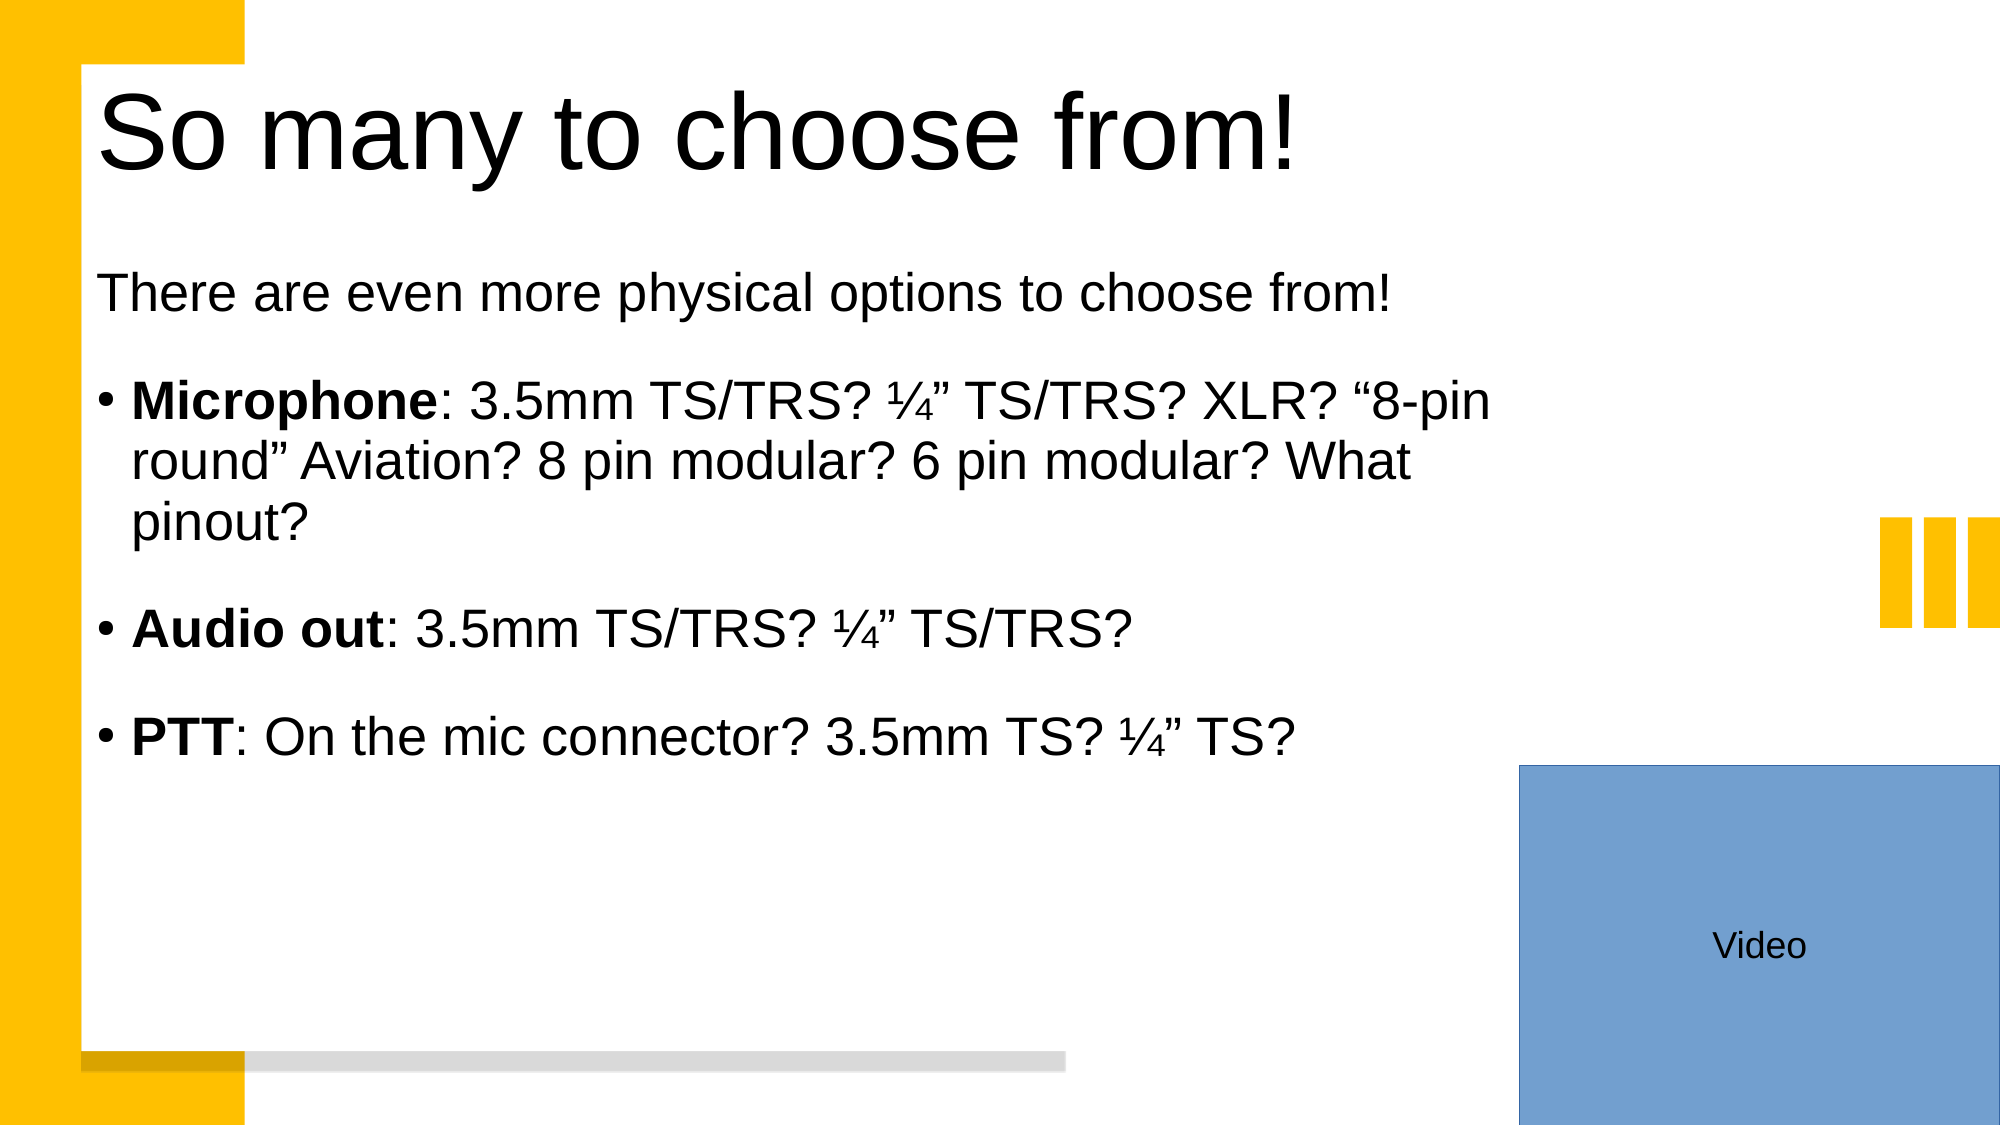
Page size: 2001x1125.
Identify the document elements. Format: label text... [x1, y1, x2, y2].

text_box So many to choose from! [81, 64, 1921, 201]
text_box There are even more physical options to choose from! Microphone: 3.5mm TS/TRS? ¼” TS/TRS? XLR? “8-pin round” Aviation? 8 pin modular? 6 pin modular? What pinout? Audio out: 3.5mm TS/TRS? ¼” TS/TRS? PTT: On the mic connector? 3.5mm TS? ¼” TS? [81, 254, 1516, 1036]
text_box [0, 0, 2000, 1125]
text_box Video [1519, 765, 2000, 1125]
